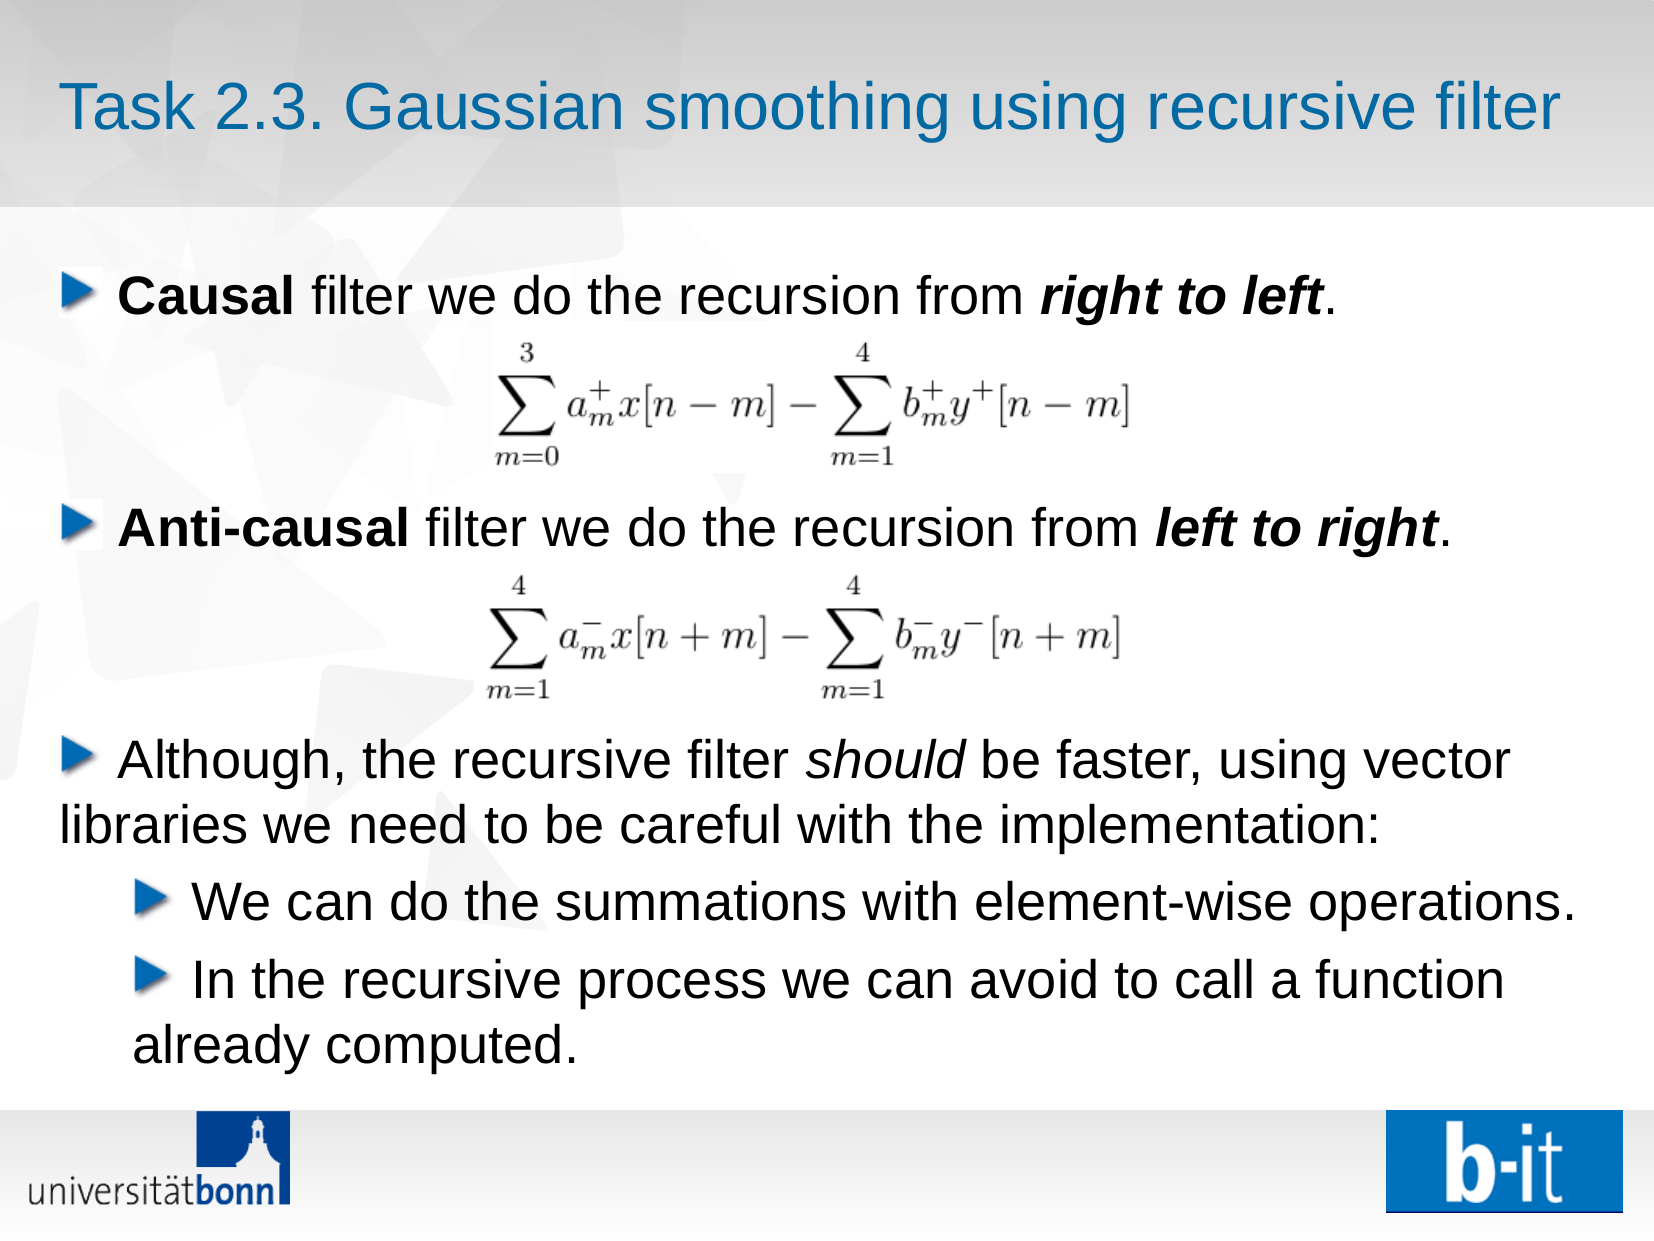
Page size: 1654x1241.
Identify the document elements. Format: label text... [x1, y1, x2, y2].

picture [1386, 1110, 1623, 1213]
text_box Causal filter we do the recursion from right to left. Anti-causal filter we do the recursion from left to right. Although, the recursive filter should be faster, using vector libraries we need to be careful with the implementation: We can do the summations with element-wise operations. In the recursive process we can avoid to call a function already computed. [59, 260, 1595, 1074]
picture [0, 0, 783, 931]
picture [28, 1087, 290, 1229]
text_box Task 2.3. Gaussian smoothing using recursive filter [58, 29, 1595, 178]
picture [474, 560, 1134, 719]
